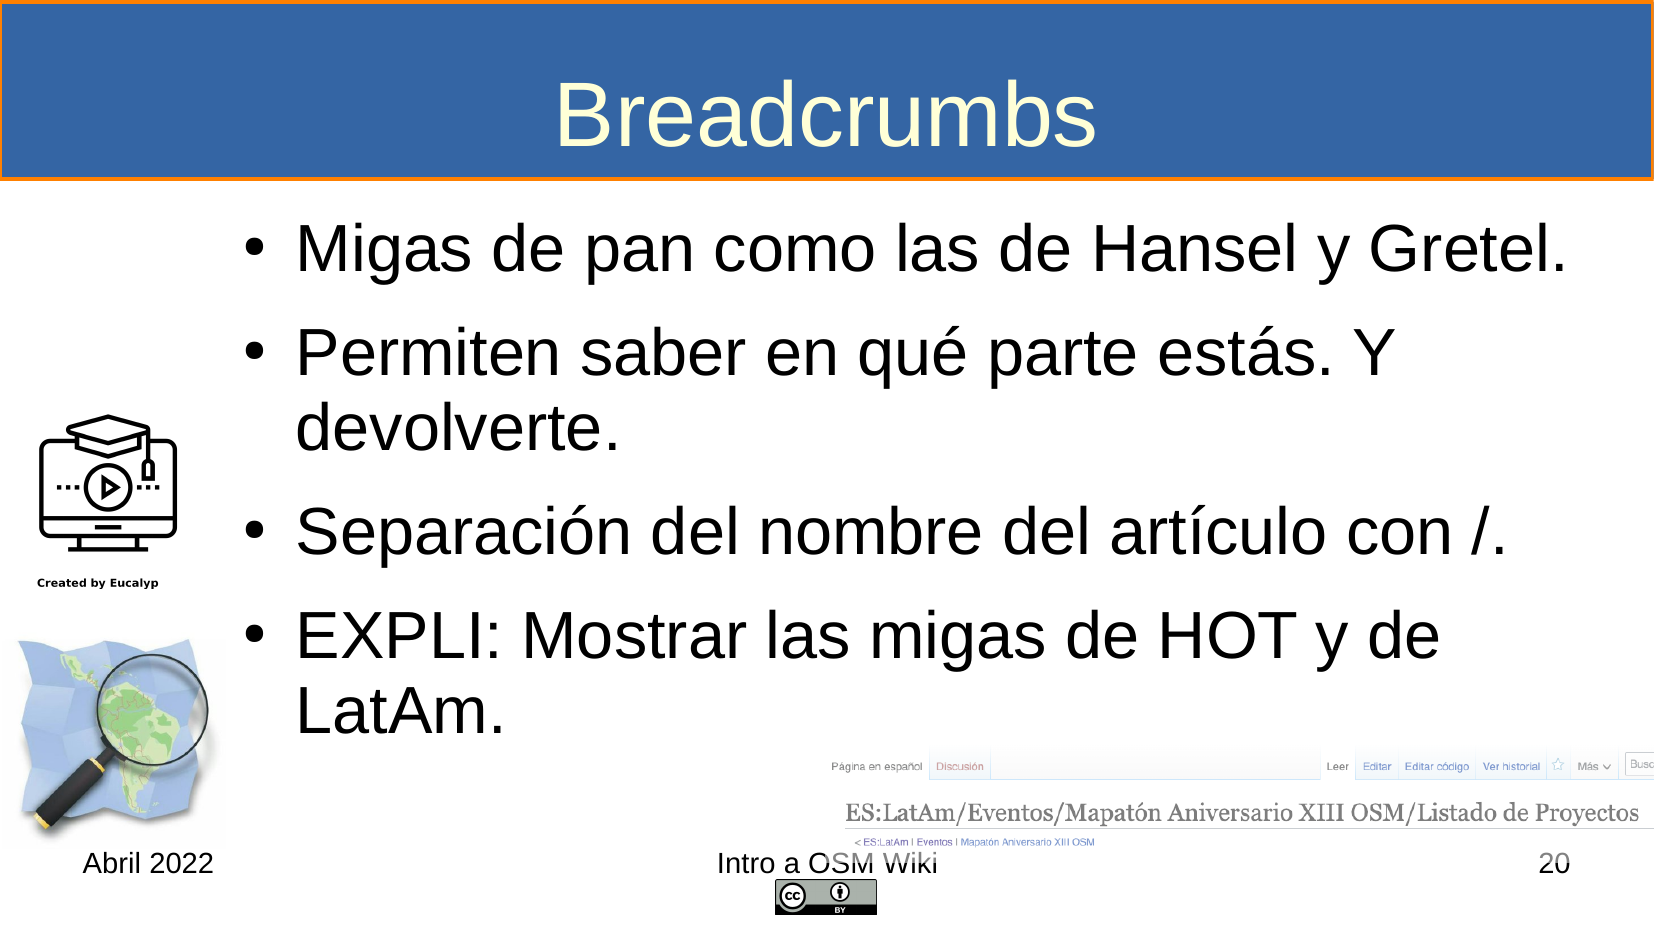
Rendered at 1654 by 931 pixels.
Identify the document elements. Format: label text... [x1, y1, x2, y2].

picture [19, 412, 197, 589]
picture [0, 623, 226, 849]
title Breadcrumbs [82, 37, 1571, 193]
picture [825, 740, 1654, 863]
picture [775, 879, 877, 915]
list Migas de pan como las de Hansel y Gretel. Permiten saber en qué parte estás. Y devolverte. Separación del nombre del artículo con /. EXPLI: Mostrar las migas de HOT y de LatAm. [225, 210, 1609, 751]
